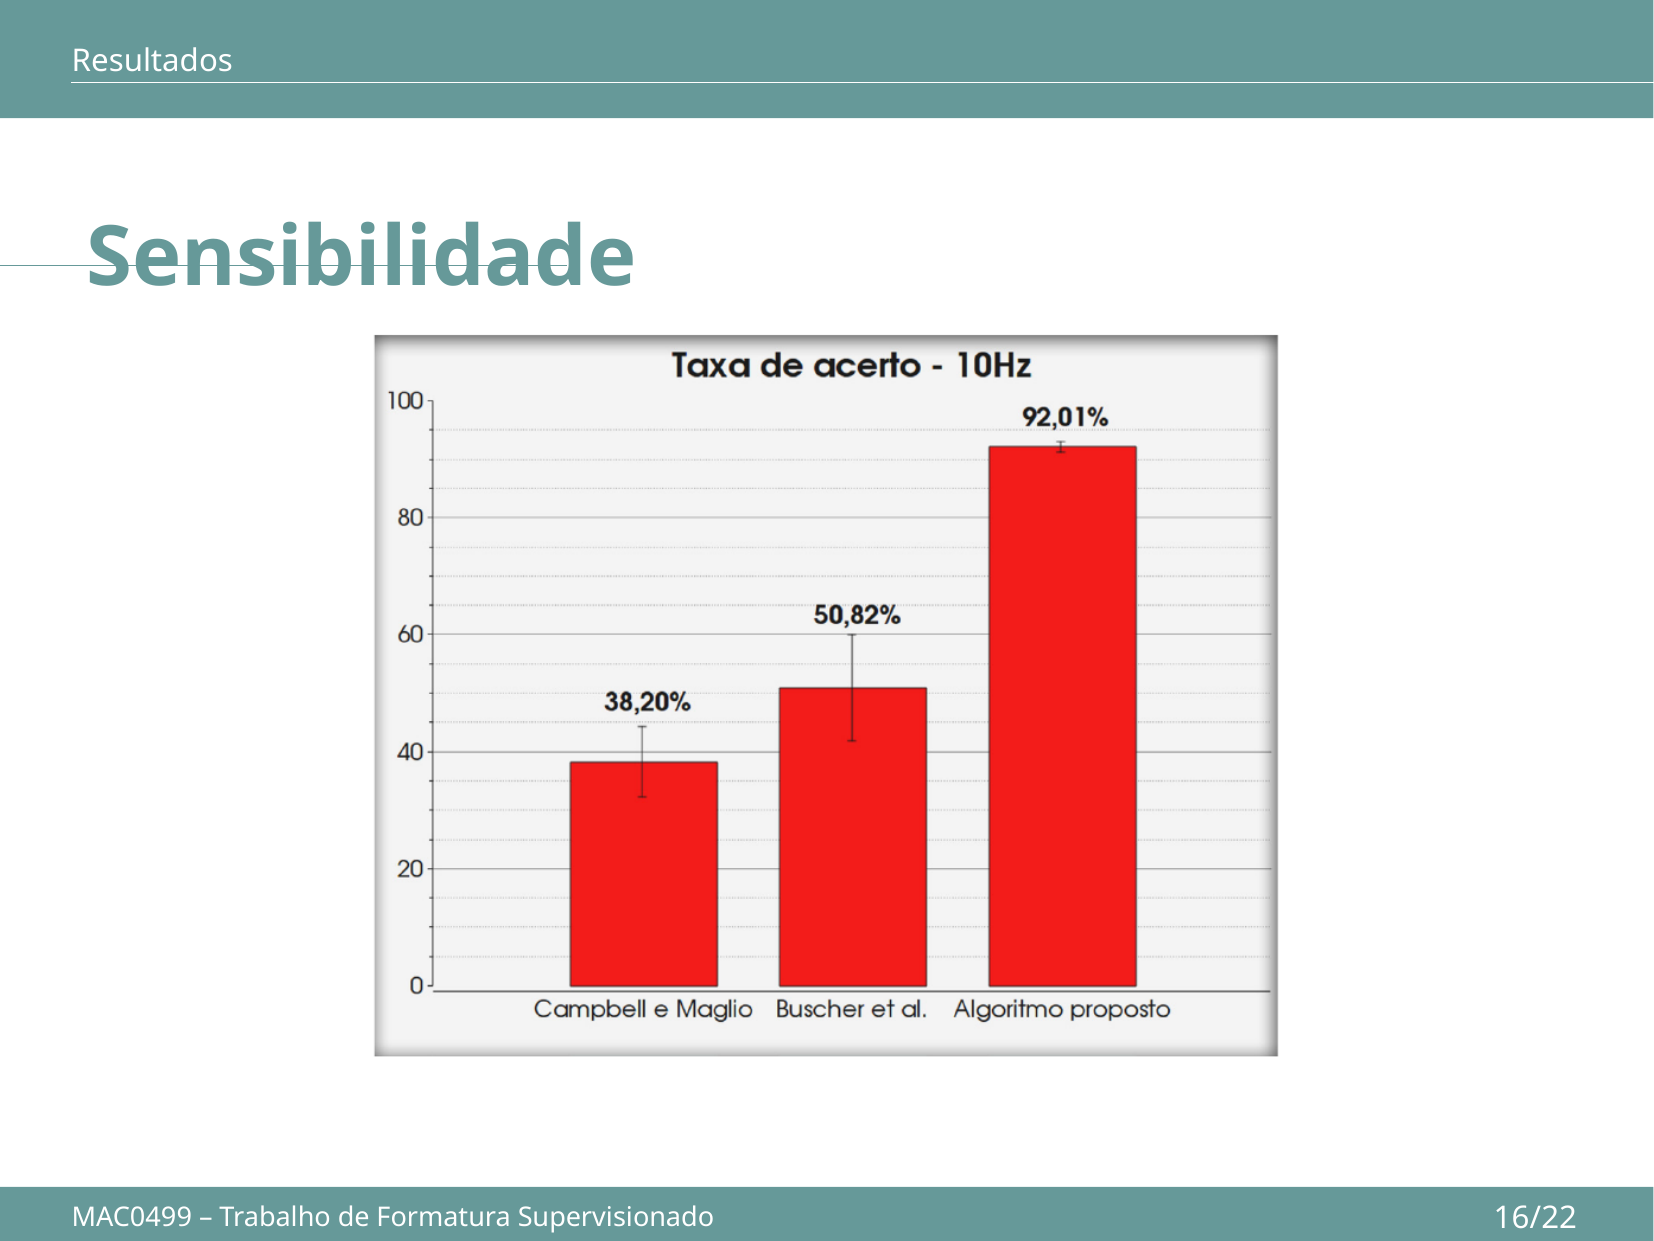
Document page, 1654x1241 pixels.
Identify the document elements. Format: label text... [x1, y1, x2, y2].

title Resultados [71, 83, 987, 89]
picture [370, 328, 1283, 1061]
title Resultados [71, 29, 987, 82]
title MAC0499 – Trabalho de Formatura Supervisionado [71, 1187, 1241, 1241]
text_box [0, 0, 1654, 119]
text_box [0, 1186, 1654, 1241]
text_box Sensibilidade [71, 188, 1572, 288]
title 16/22 [1429, 1187, 1578, 1241]
